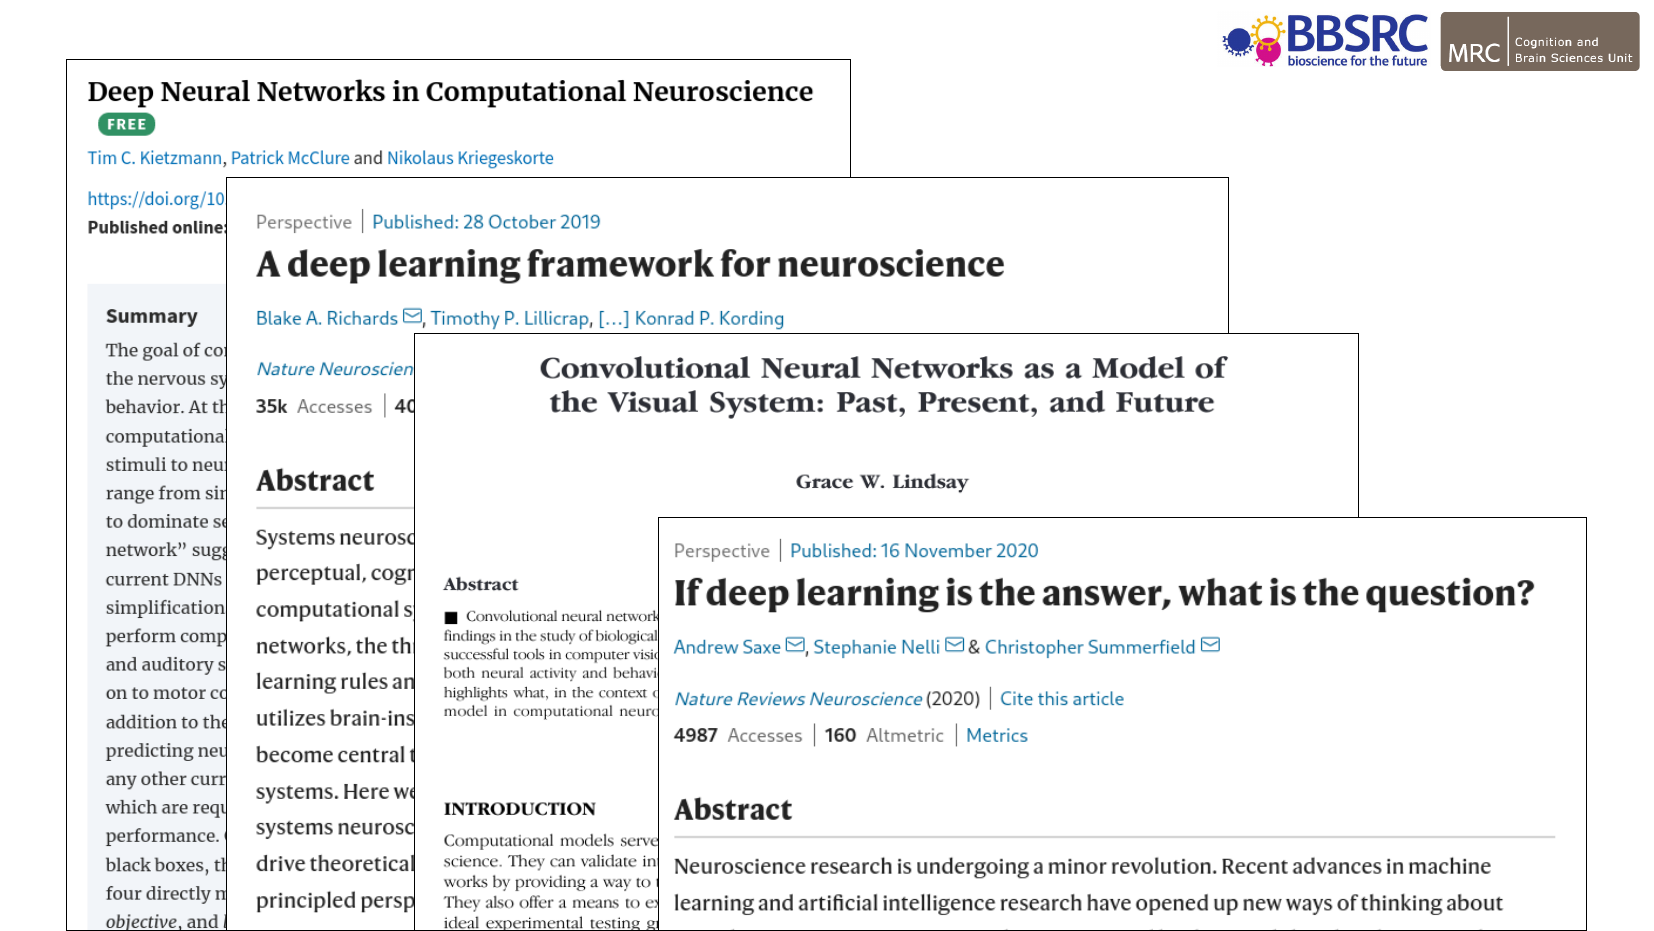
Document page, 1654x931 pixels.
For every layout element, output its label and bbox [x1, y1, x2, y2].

picture [66, 59, 1587, 931]
picture [1217, 11, 1431, 67]
picture [1440, 11, 1640, 71]
